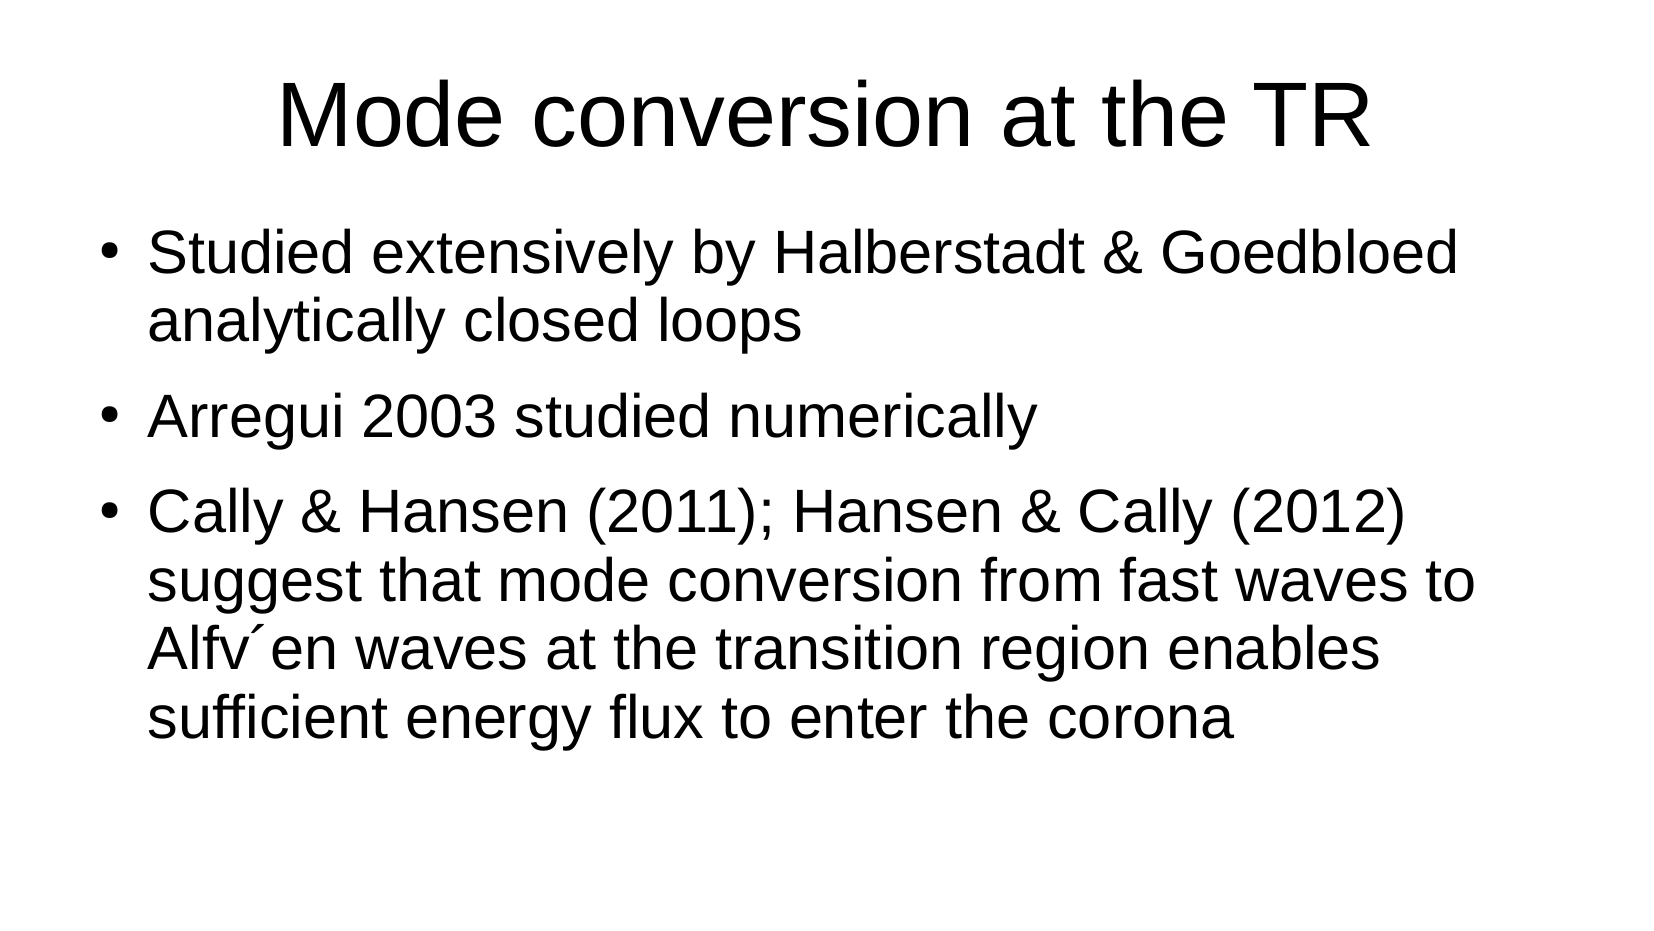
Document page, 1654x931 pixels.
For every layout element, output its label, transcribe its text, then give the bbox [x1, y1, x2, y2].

list Studied extensively by Halberstadt & Goedbloed analytically closed loops Arregui 2003 studied numerically Cally & Hansen (2011); Hansen & Cally (2012) suggest that mode conversion from fast waves to Alfv´en waves at the transition region enables sufficient energy flux to enter the corona [82, 217, 1571, 758]
title Mode conversion at the TR [82, 37, 1571, 193]
